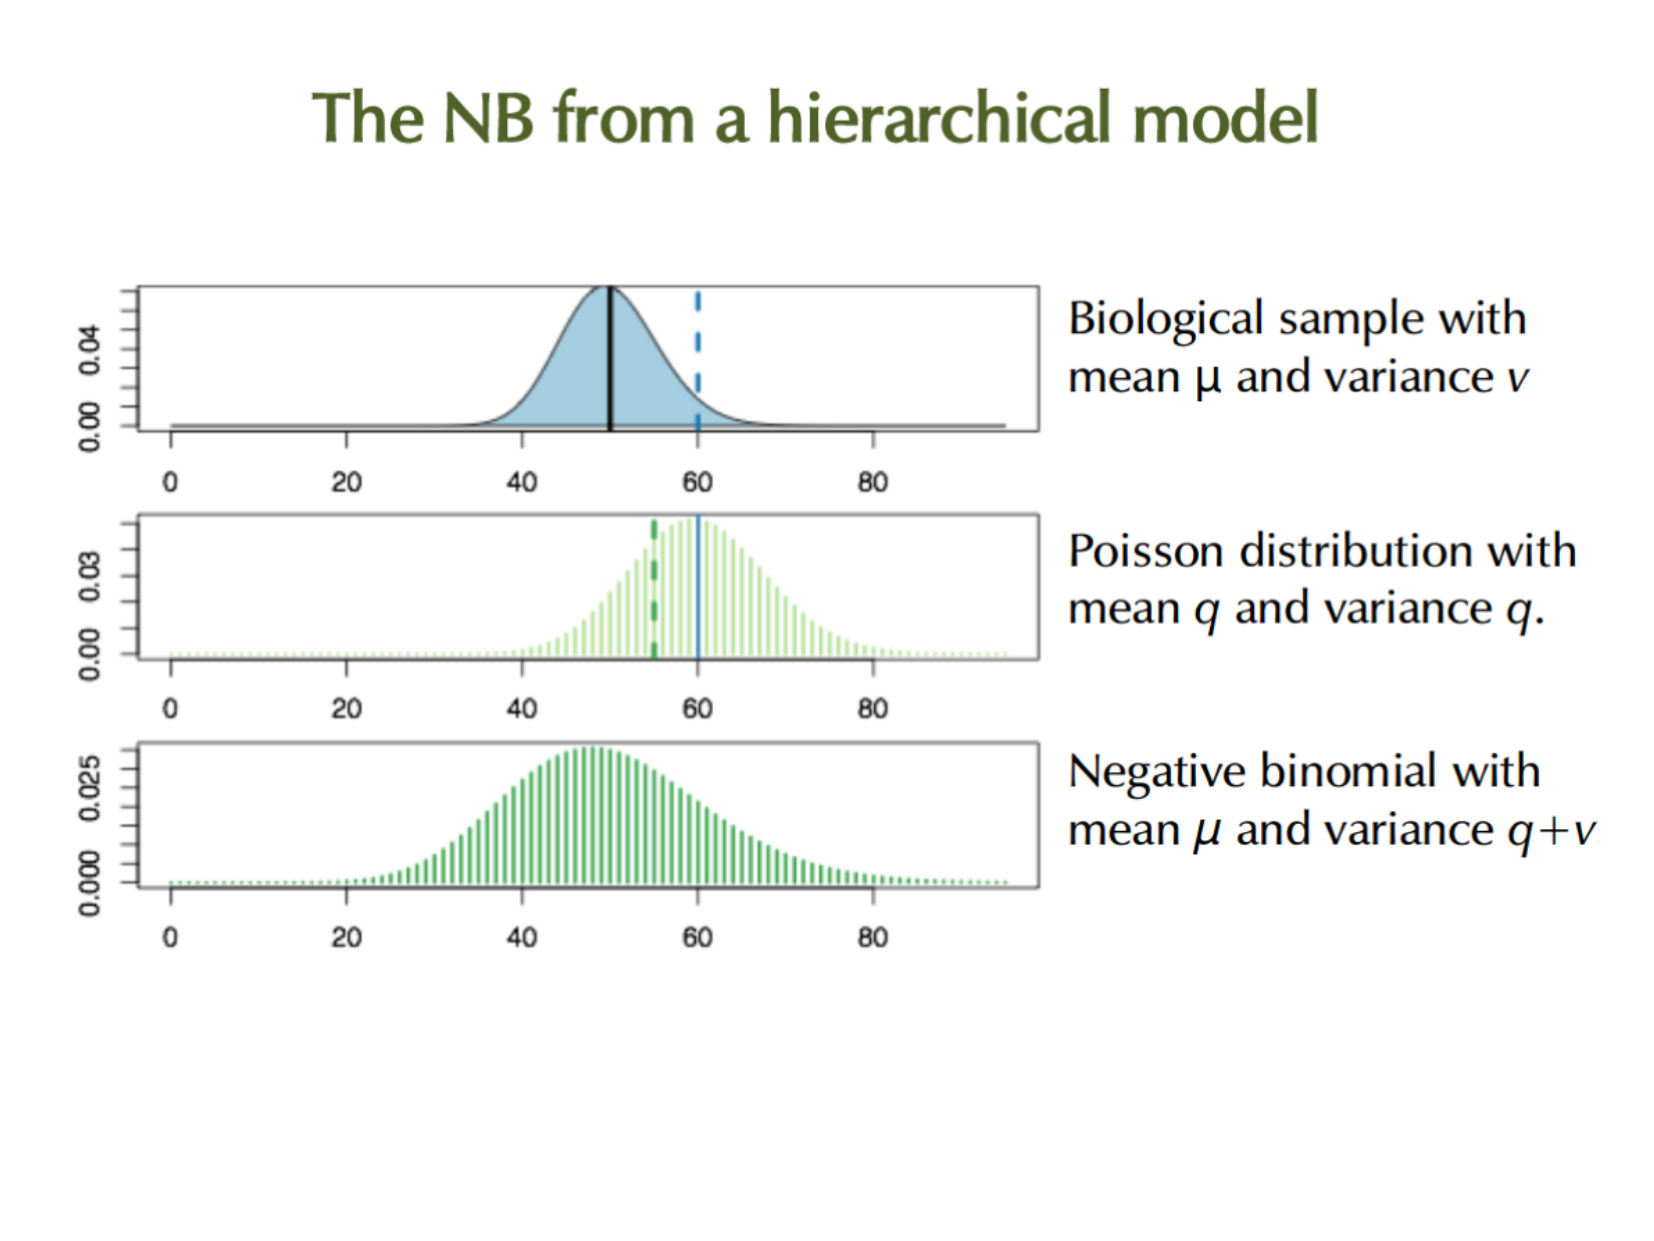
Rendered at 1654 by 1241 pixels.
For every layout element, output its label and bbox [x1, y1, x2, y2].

picture [45, 40, 1599, 1003]
